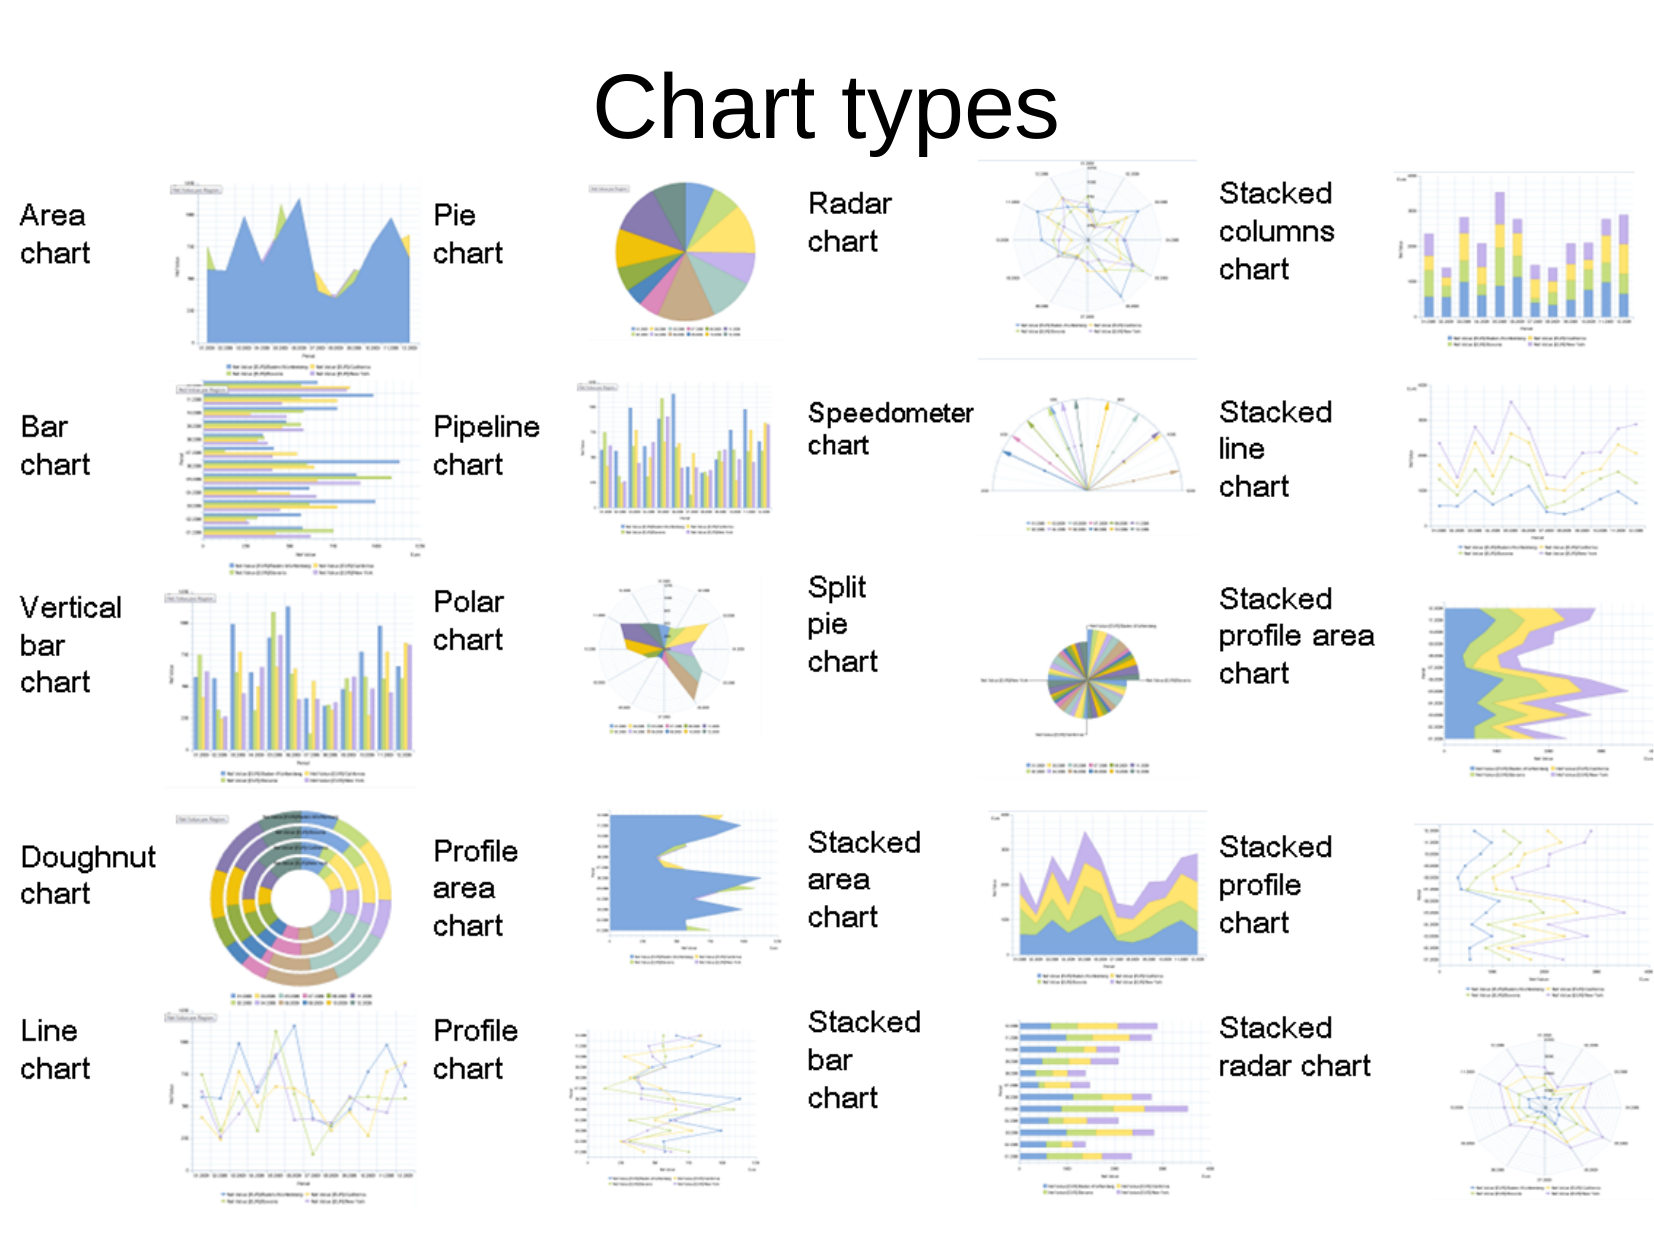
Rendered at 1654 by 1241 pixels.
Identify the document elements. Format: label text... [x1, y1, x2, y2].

title Chart types [82, 2, 1571, 211]
picture [4, 141, 1654, 1241]
